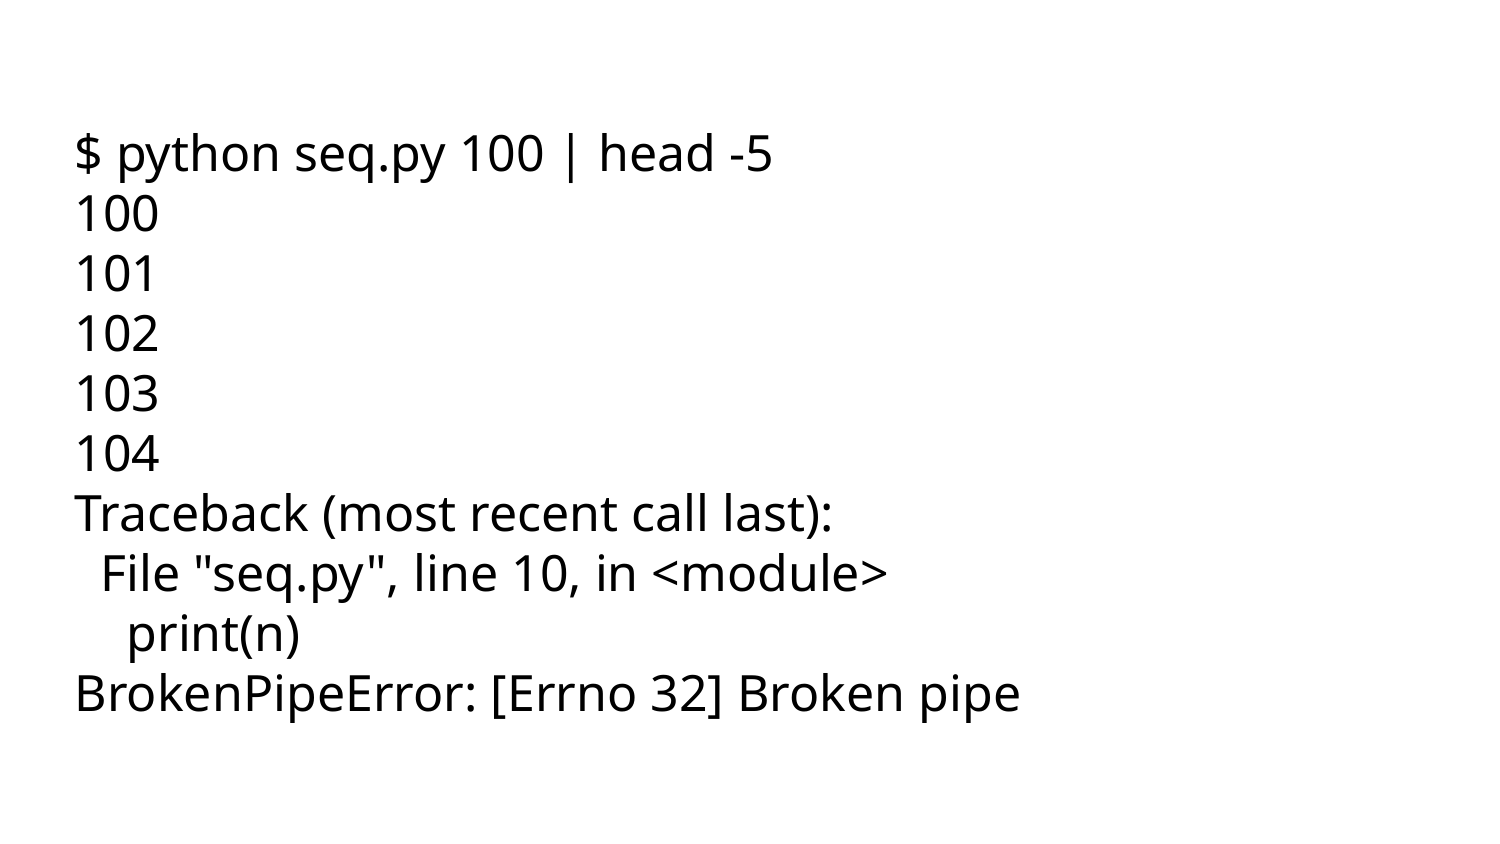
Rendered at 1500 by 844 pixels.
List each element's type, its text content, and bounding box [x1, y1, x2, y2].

title $ python seq.py 100 | head -5 100 101 102 103 104 Traceback (most recent call last): File "seq.py", line 10, in <module> print(n) BrokenPipeError: [Errno 32] Broken pipe [59, 44, 1441, 799]
